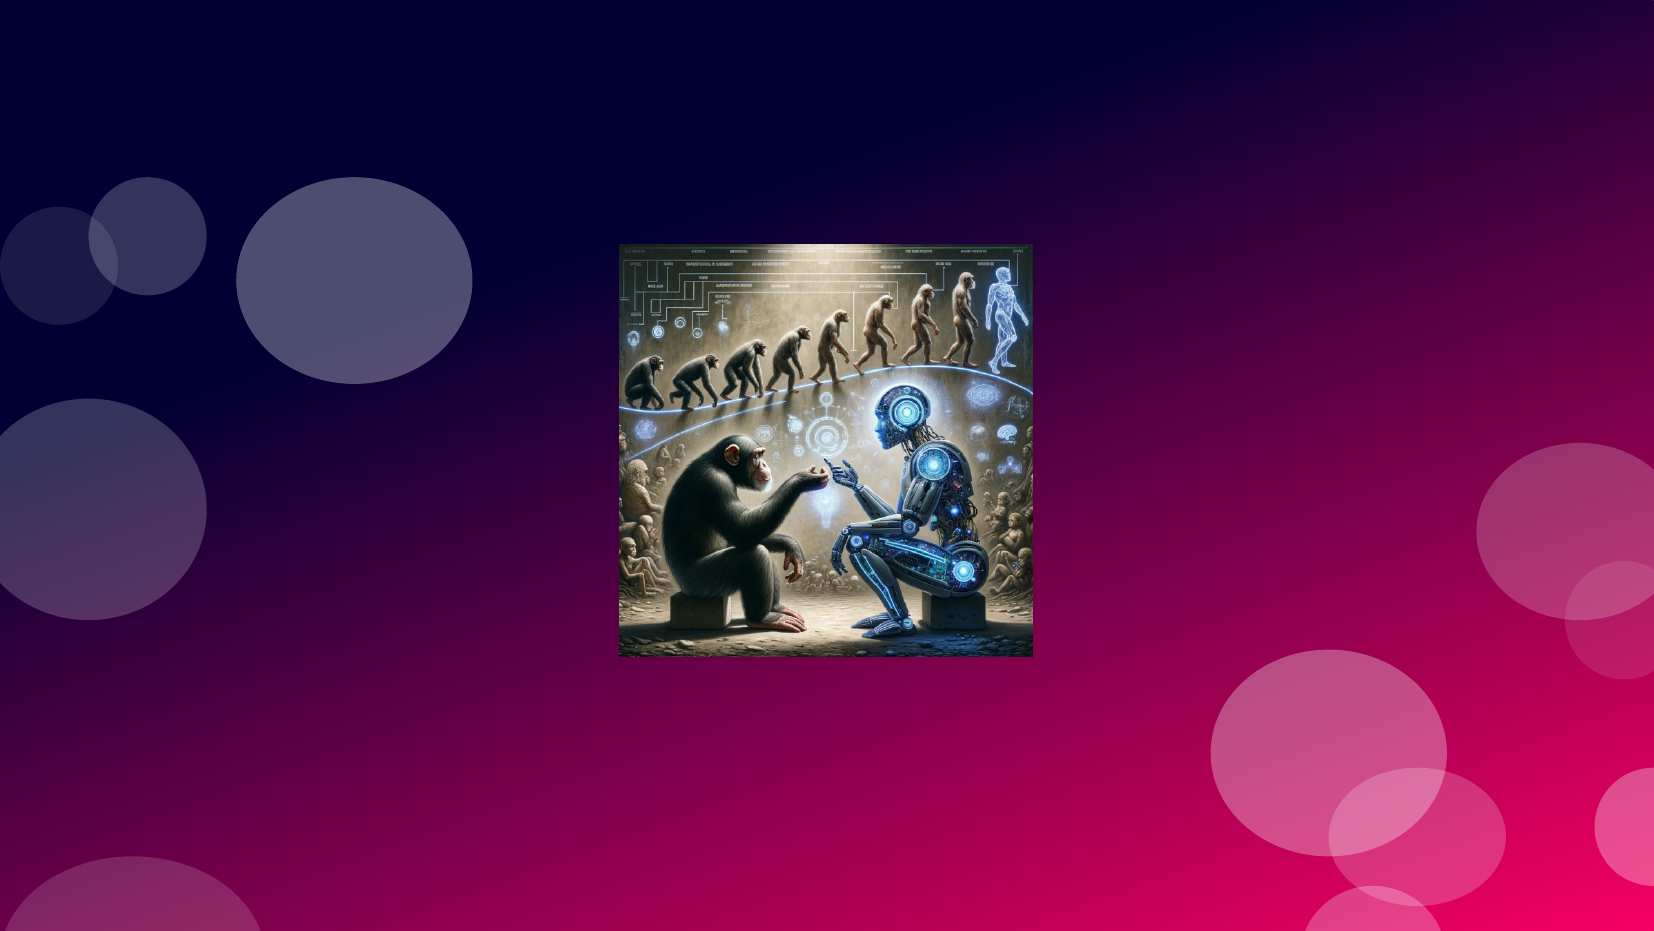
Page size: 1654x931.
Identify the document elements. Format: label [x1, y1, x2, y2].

picture [619, 244, 1033, 658]
